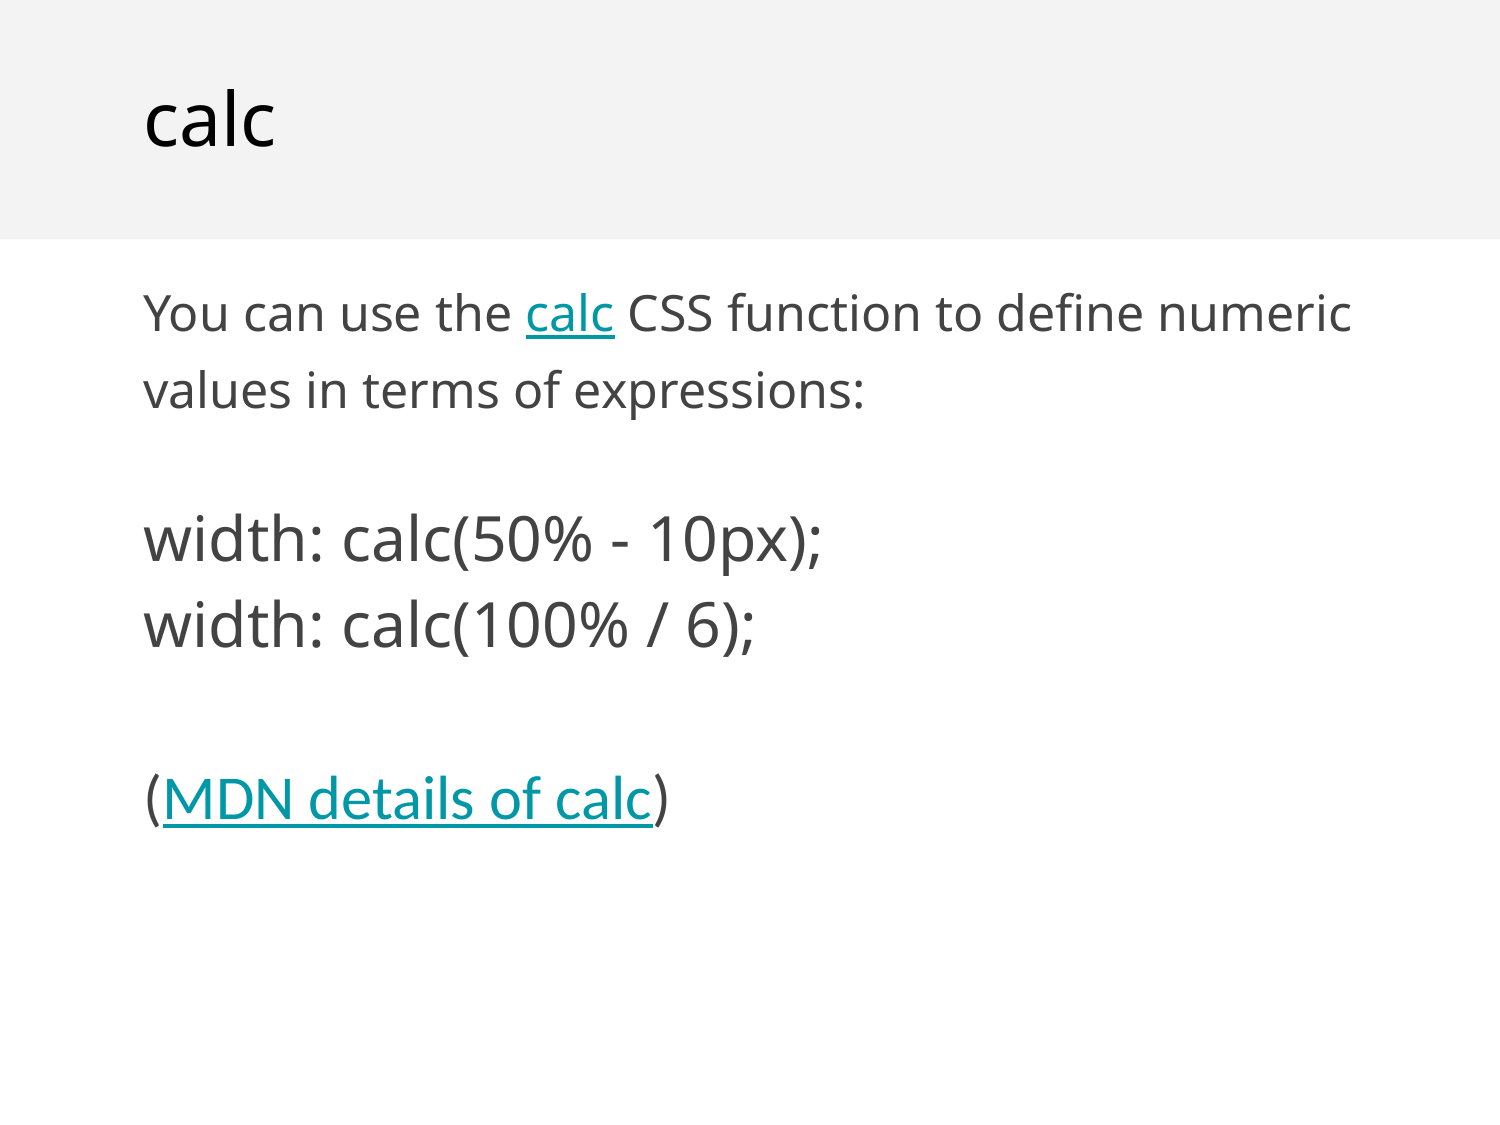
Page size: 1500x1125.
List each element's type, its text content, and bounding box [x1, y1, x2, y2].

title calc [128, 56, 1372, 183]
list You can use the calc CSS function to define numeric values in terms of expressions: width: calc(50% - 10px); width: calc(100% / 6); (MDN details of calc) [128, 255, 1372, 1004]
